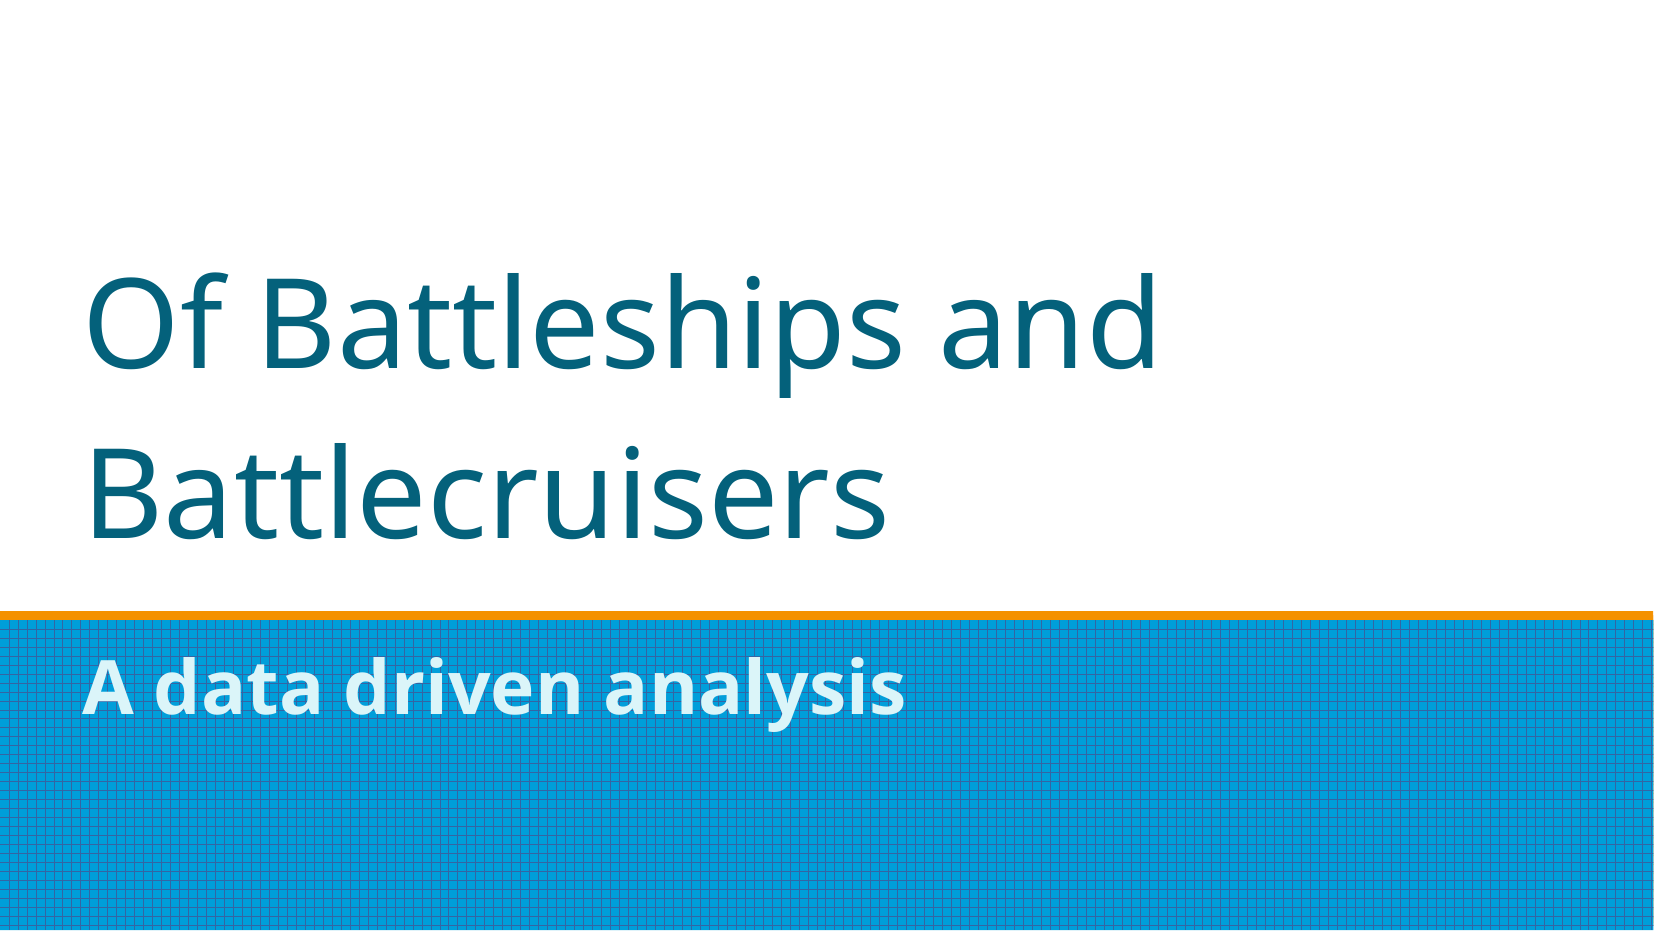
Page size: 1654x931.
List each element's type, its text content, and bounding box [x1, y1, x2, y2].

subtitle A data driven analysis [82, 634, 1571, 827]
title Of Battleships and Battlecruisers [82, 44, 1571, 576]
